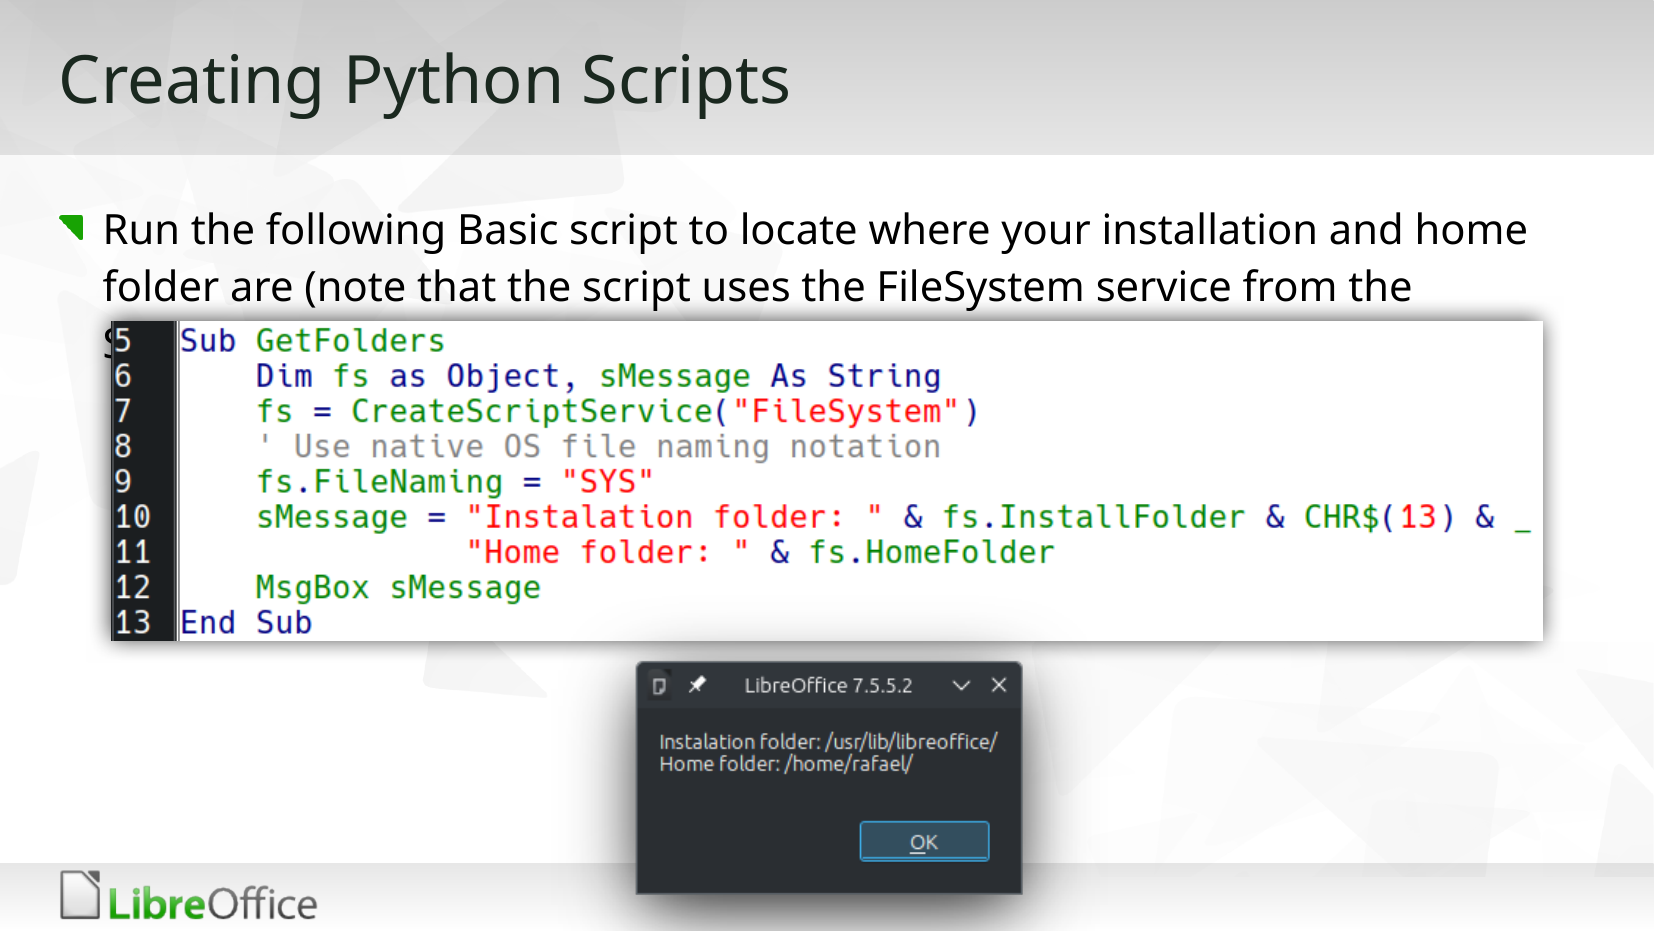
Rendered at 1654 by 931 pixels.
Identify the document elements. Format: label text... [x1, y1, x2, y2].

picture [111, 321, 1654, 931]
picture [0, 0, 783, 698]
title Creating Python Scripts [59, 22, 1595, 133]
picture [41, 851, 337, 931]
list Run the following Basic script to locate where your installation and home folder are (note that the script uses the FileSystem service from the ScriptForge library): [59, 199, 1595, 739]
